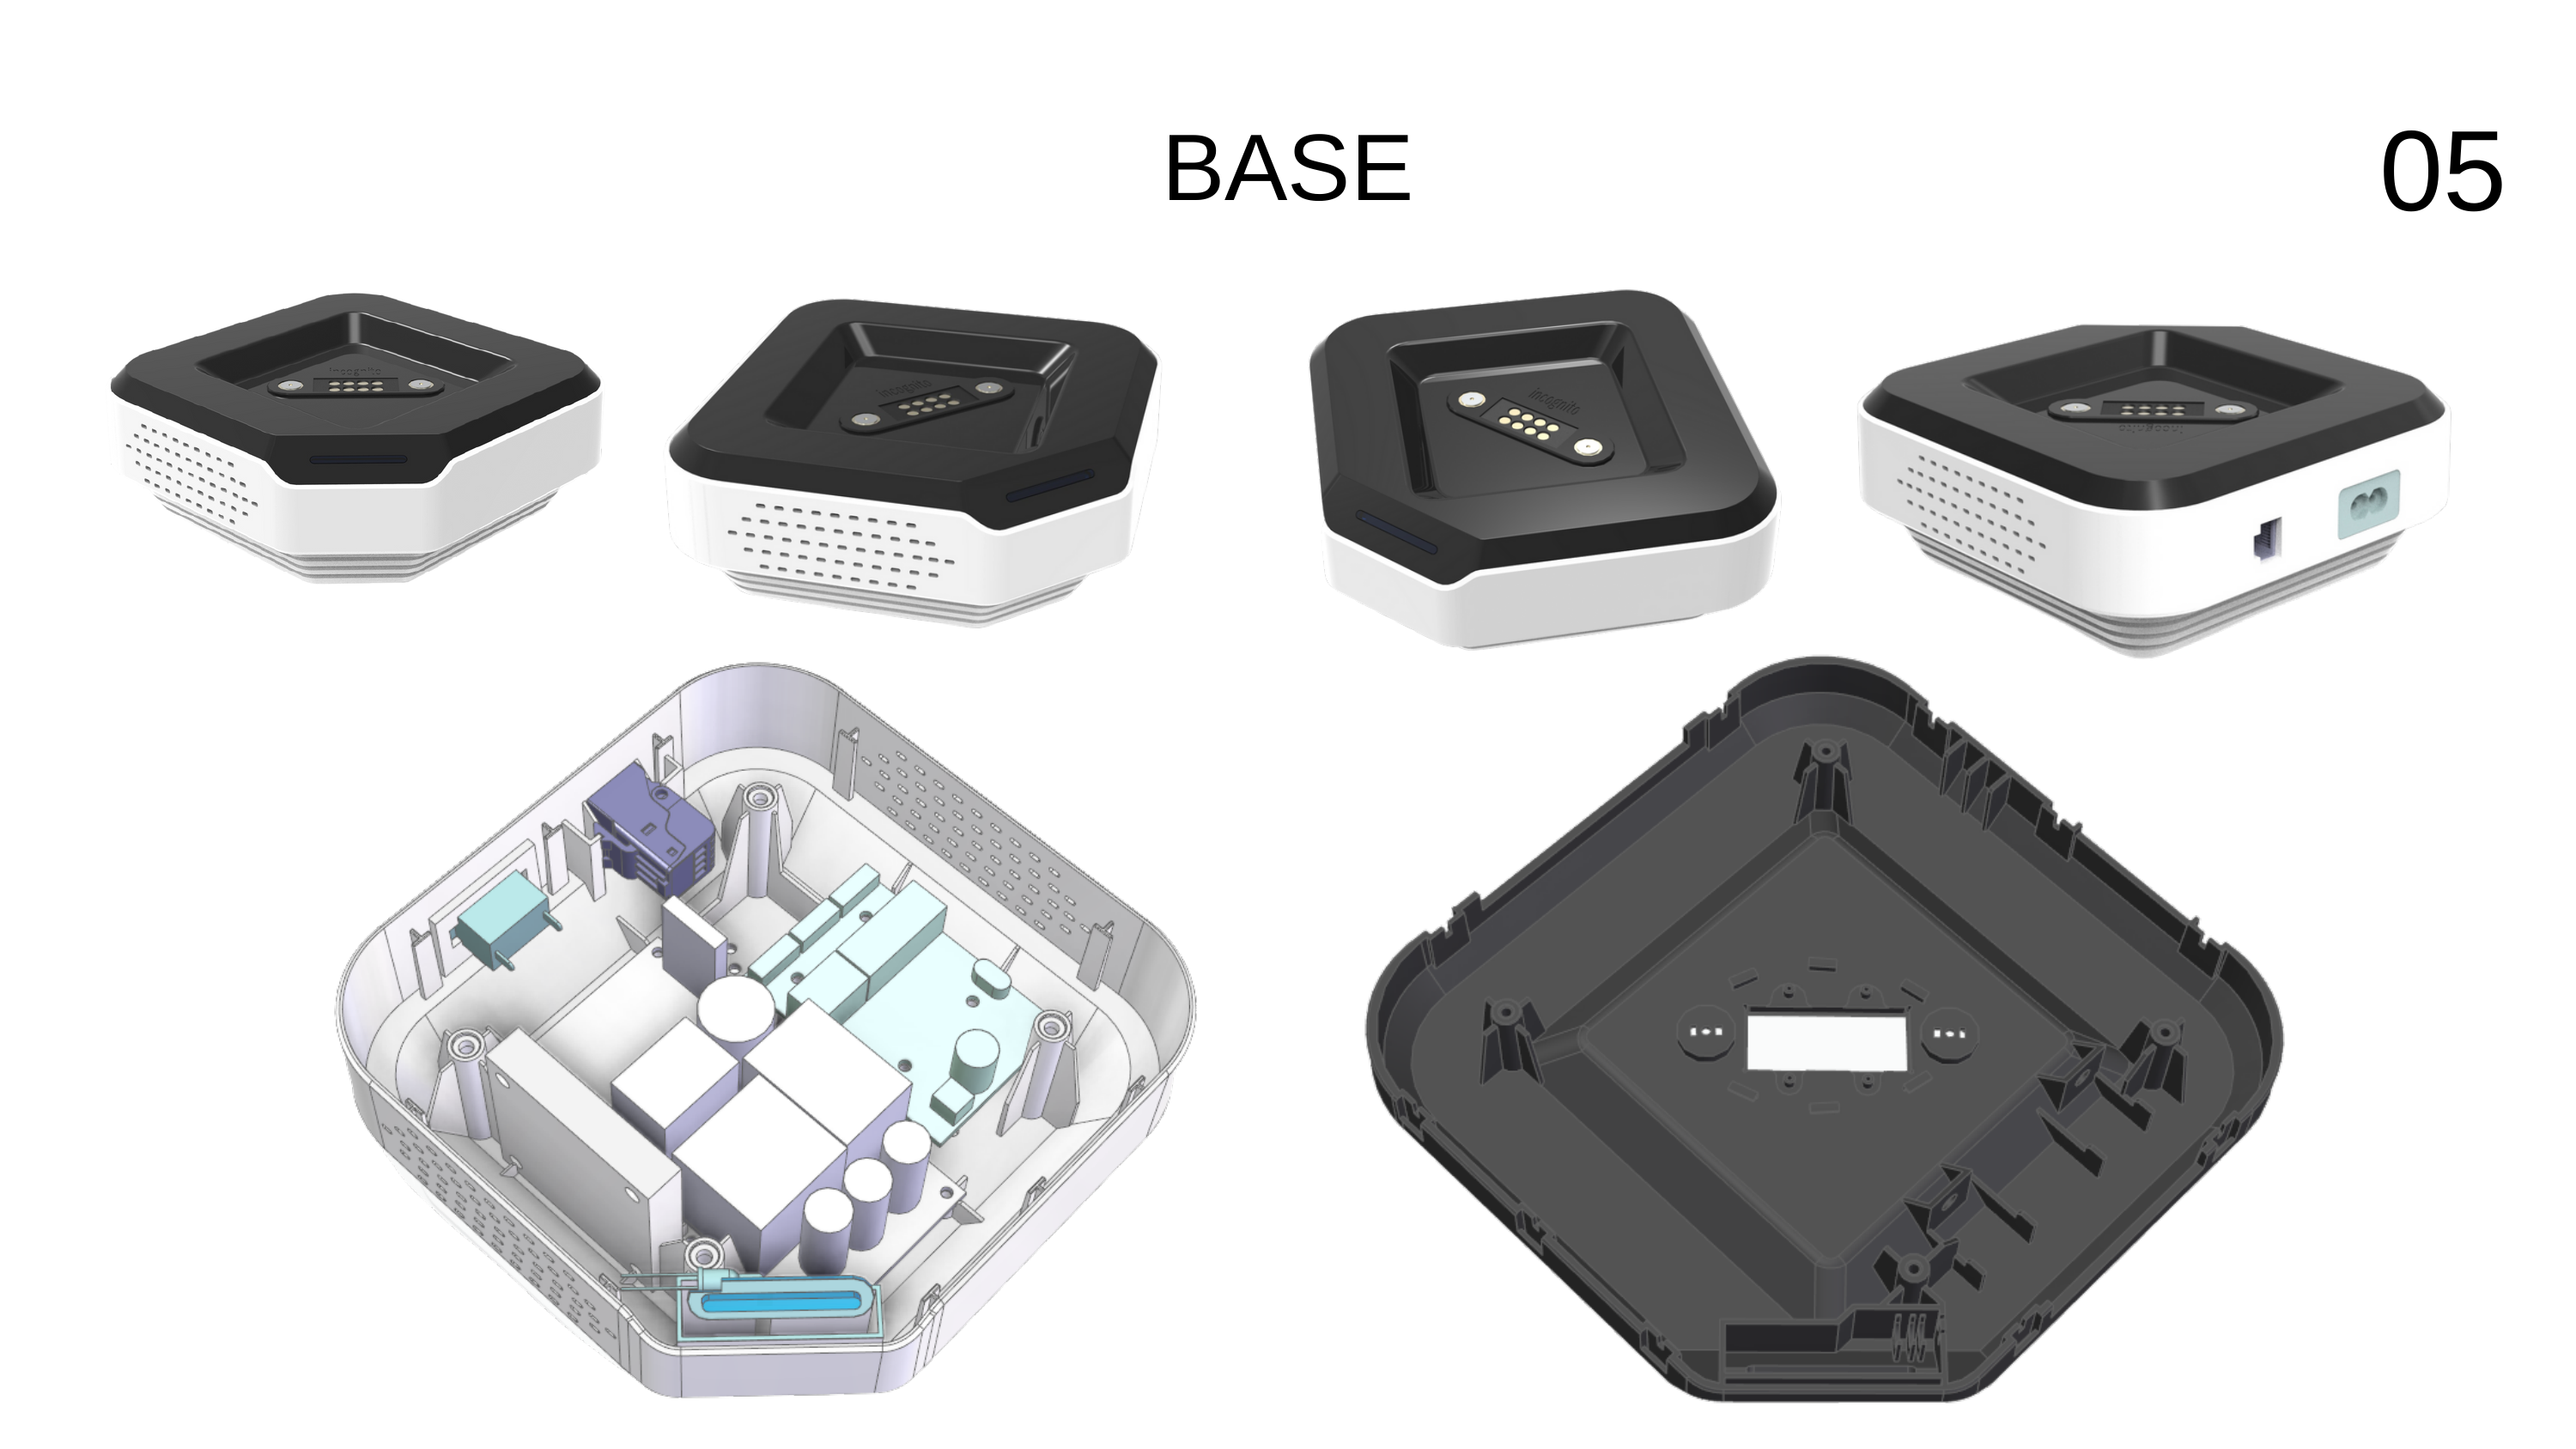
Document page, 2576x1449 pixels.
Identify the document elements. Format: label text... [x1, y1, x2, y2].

text_box BASE [1091, 101, 1485, 215]
picture [0, 30, 2576, 1449]
text_box 05 [2354, 96, 2507, 234]
